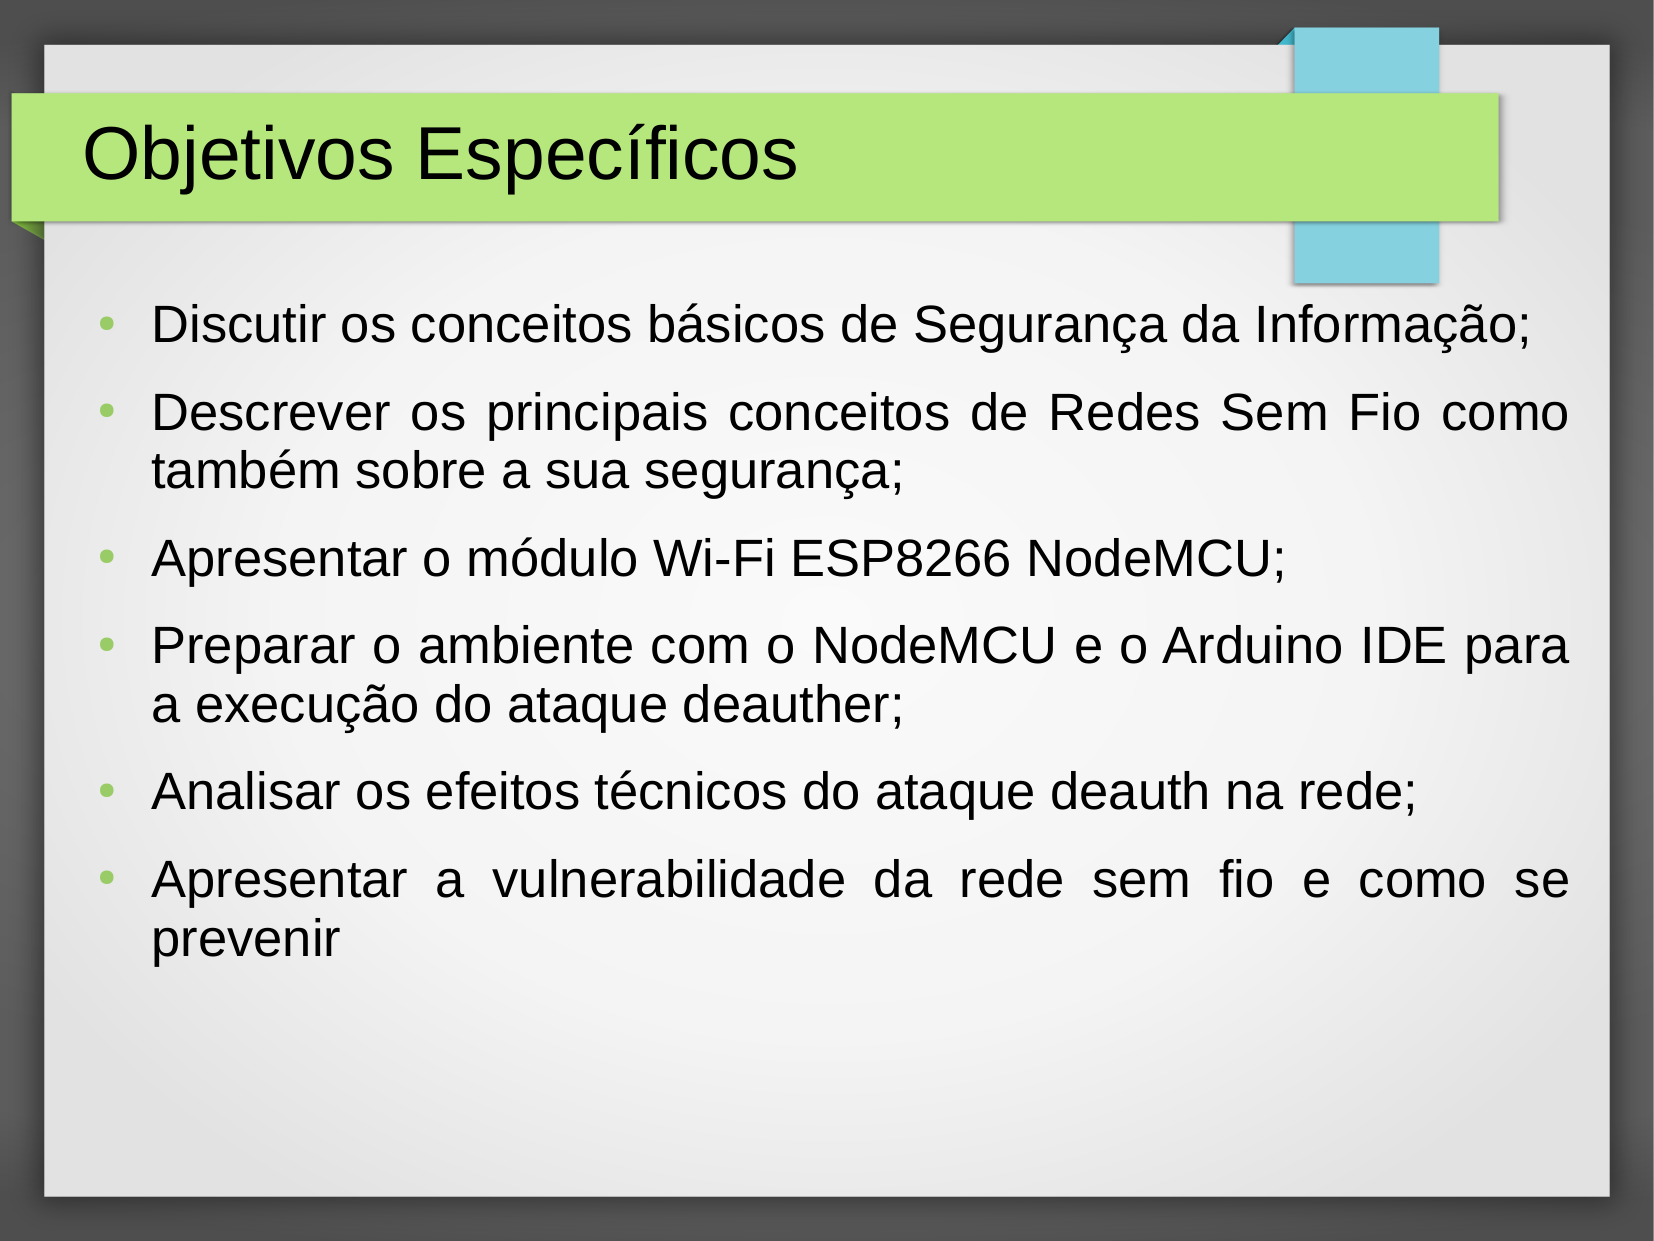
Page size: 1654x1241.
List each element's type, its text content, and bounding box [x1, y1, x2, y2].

list Discutir os conceitos básicos de Segurança da Informação; Descrever os principais conceitos de Redes Sem Fio como também sobre a sua segurança; Apresentar o módulo Wi-Fi ESP8266 NodeMCU; Preparar o ambiente com o NodeMCU e o Arduino IDE para a execução do ataque deauther; Analisar os efeitos técnicos do ataque deauth na rede; Apresentar a vulnerabilidade da rede sem fio e como se prevenir [82, 295, 1571, 1015]
picture [0, 0, 1654, 1241]
title Objetivos Específicos [82, 94, 1264, 213]
